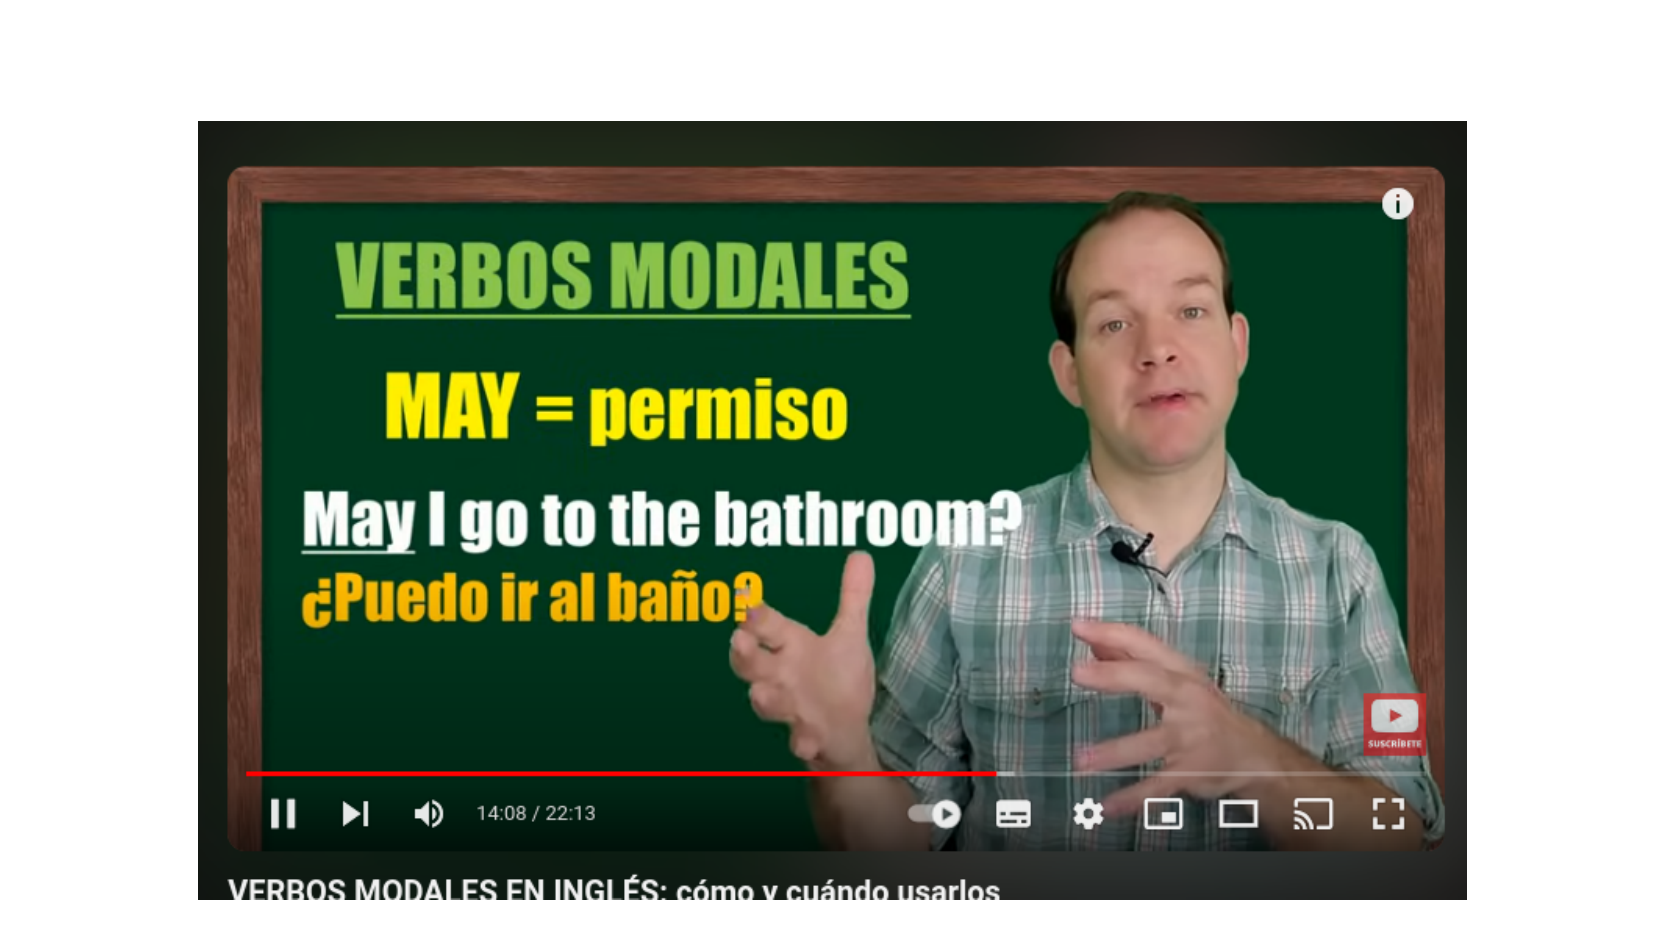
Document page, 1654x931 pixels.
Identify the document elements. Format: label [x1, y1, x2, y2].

picture [198, 121, 1467, 901]
